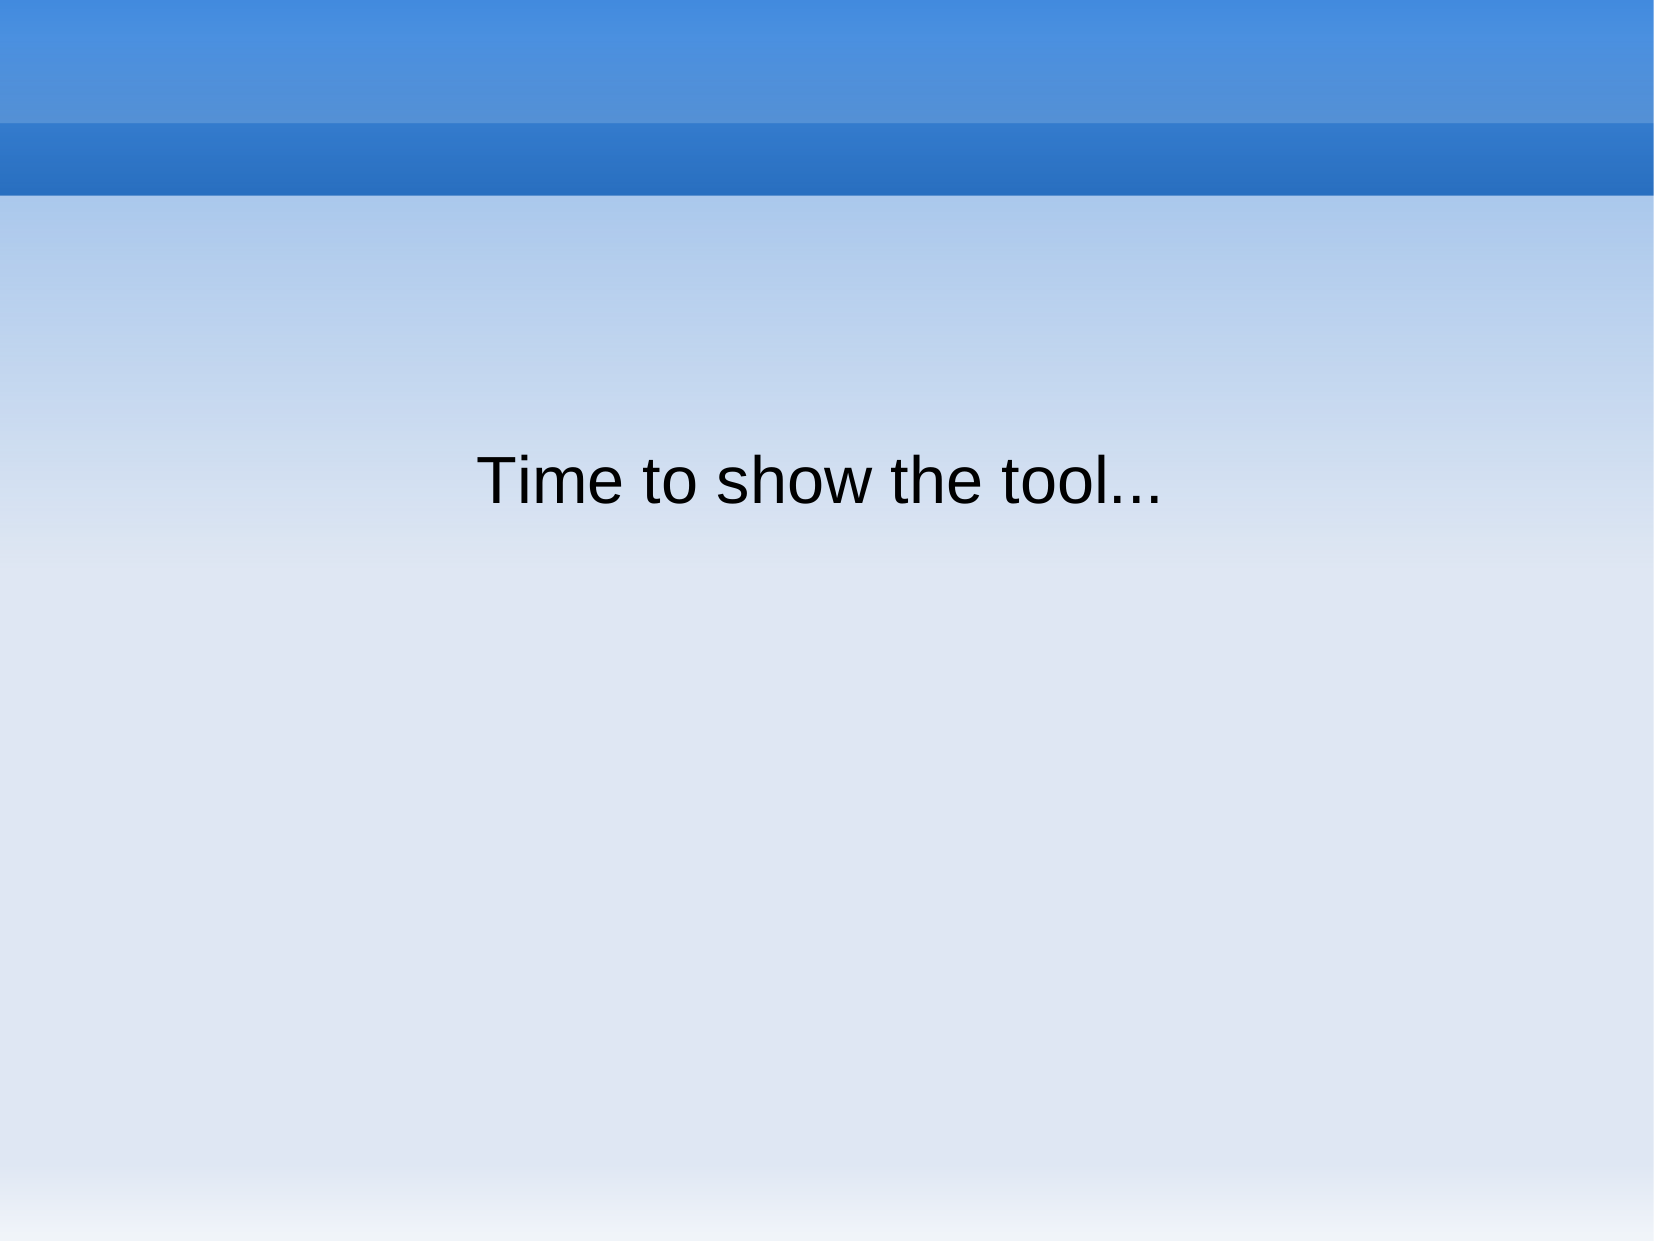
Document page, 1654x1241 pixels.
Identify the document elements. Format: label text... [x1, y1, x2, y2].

subtitle Time to show the tool... [76, 0, 1565, 960]
picture [0, 0, 1654, 1241]
